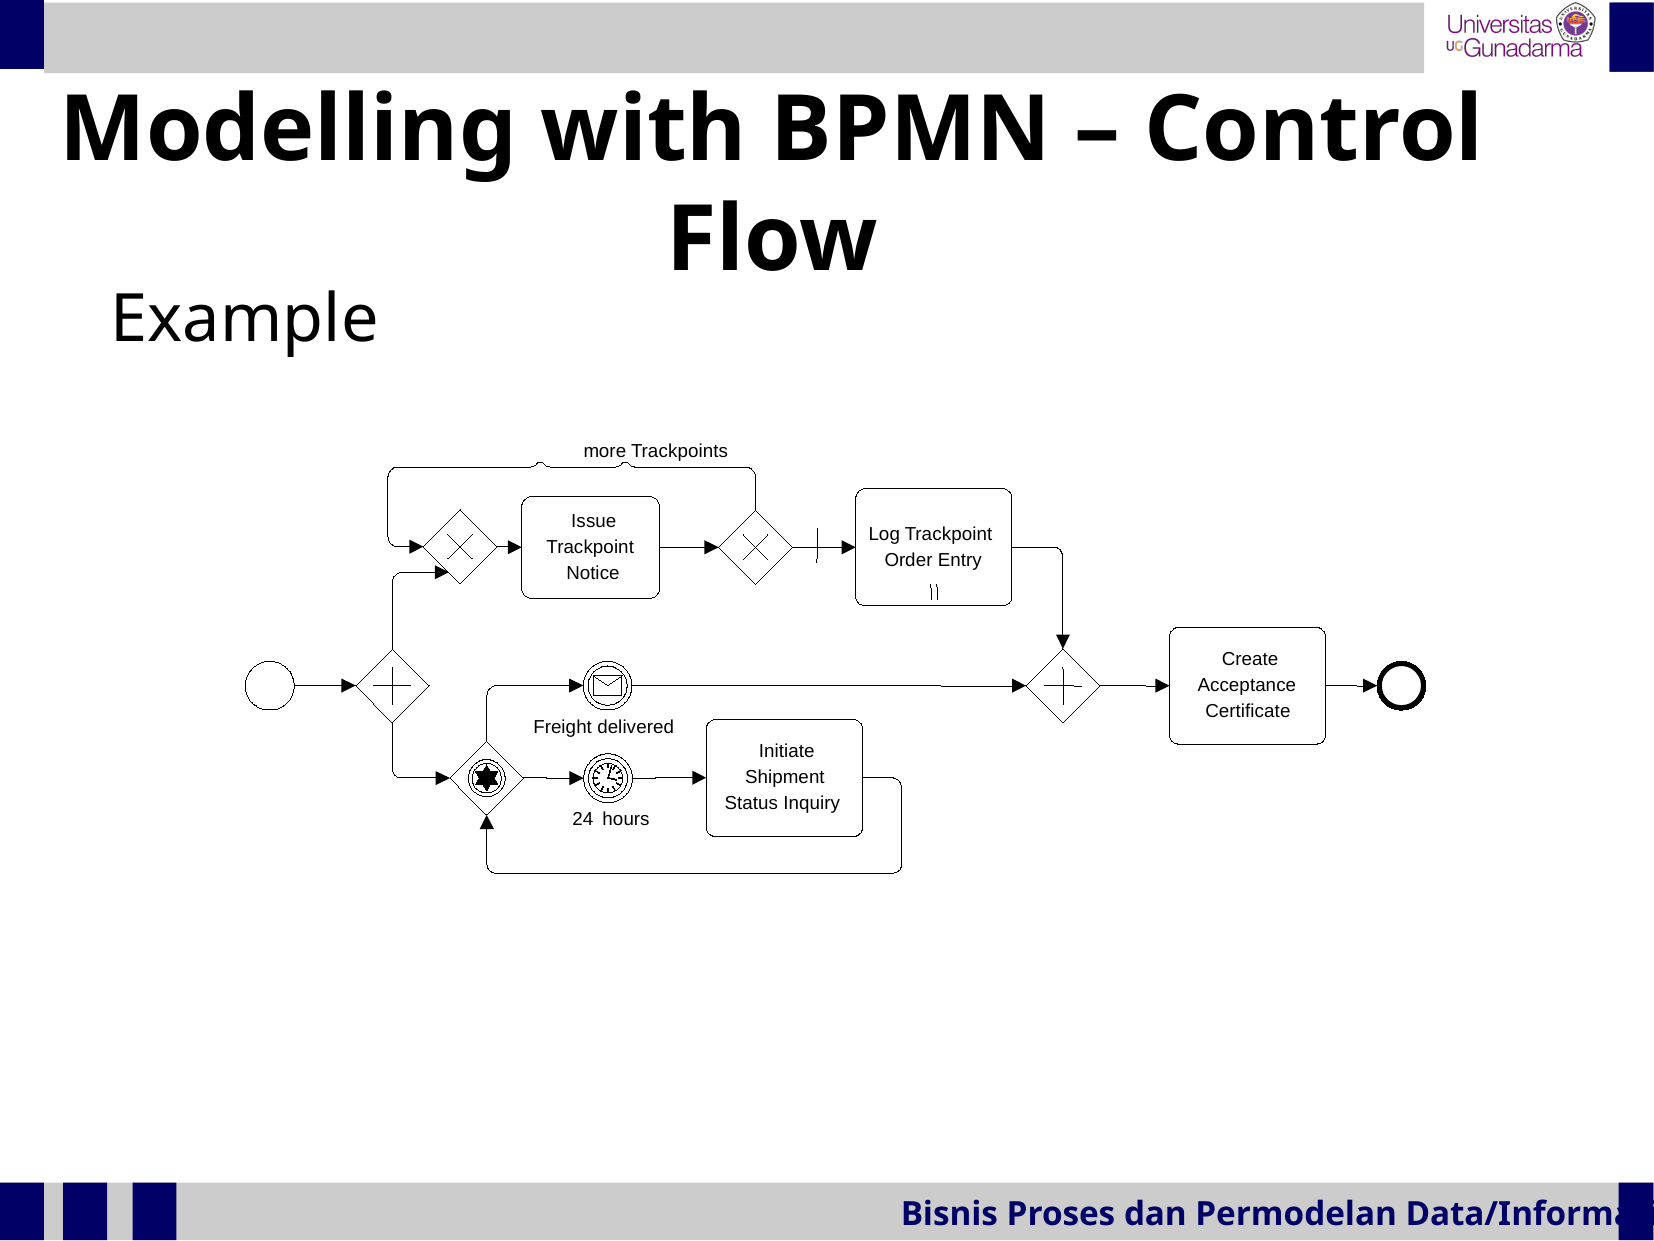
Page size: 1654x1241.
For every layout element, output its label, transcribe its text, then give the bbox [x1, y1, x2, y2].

text_box [692, 719, 863, 836]
text_box Freight delivered [526, 714, 675, 738]
text_box [569, 771, 583, 786]
text_box Trackpoint [539, 534, 635, 558]
text_box [245, 661, 295, 709]
title Modelling with BPMN – Control Flow [0, 61, 1654, 200]
text_box [704, 510, 793, 584]
text_box Notice [559, 560, 620, 584]
text_box Status Inquiry [717, 791, 841, 814]
text_box [841, 488, 1012, 605]
text_box hours [595, 806, 650, 830]
picture [1437, 2, 1610, 61]
text_box [1155, 628, 1326, 744]
text_box Log Trackpoint [861, 521, 993, 545]
text_box 24 [565, 806, 595, 830]
text_box Shipment [738, 765, 825, 788]
text_box [356, 649, 429, 722]
text_box Certificate [1198, 699, 1291, 722]
text_box [583, 661, 632, 709]
text_box [507, 496, 660, 598]
text_box Order Entry [877, 547, 982, 570]
text_box more Trackpoints [576, 439, 729, 462]
text_box [435, 741, 523, 830]
text_box [569, 678, 583, 693]
text_box Initiate [752, 739, 821, 762]
text_box [409, 509, 497, 583]
text_box [341, 678, 355, 693]
text_box [1012, 634, 1100, 722]
text_box Create [1215, 646, 1284, 670]
text_box [1363, 661, 1426, 710]
list Example [80, 267, 1543, 1126]
text_box Acceptance [1190, 672, 1297, 696]
text_box [583, 753, 633, 802]
text_box Issue [564, 508, 622, 531]
